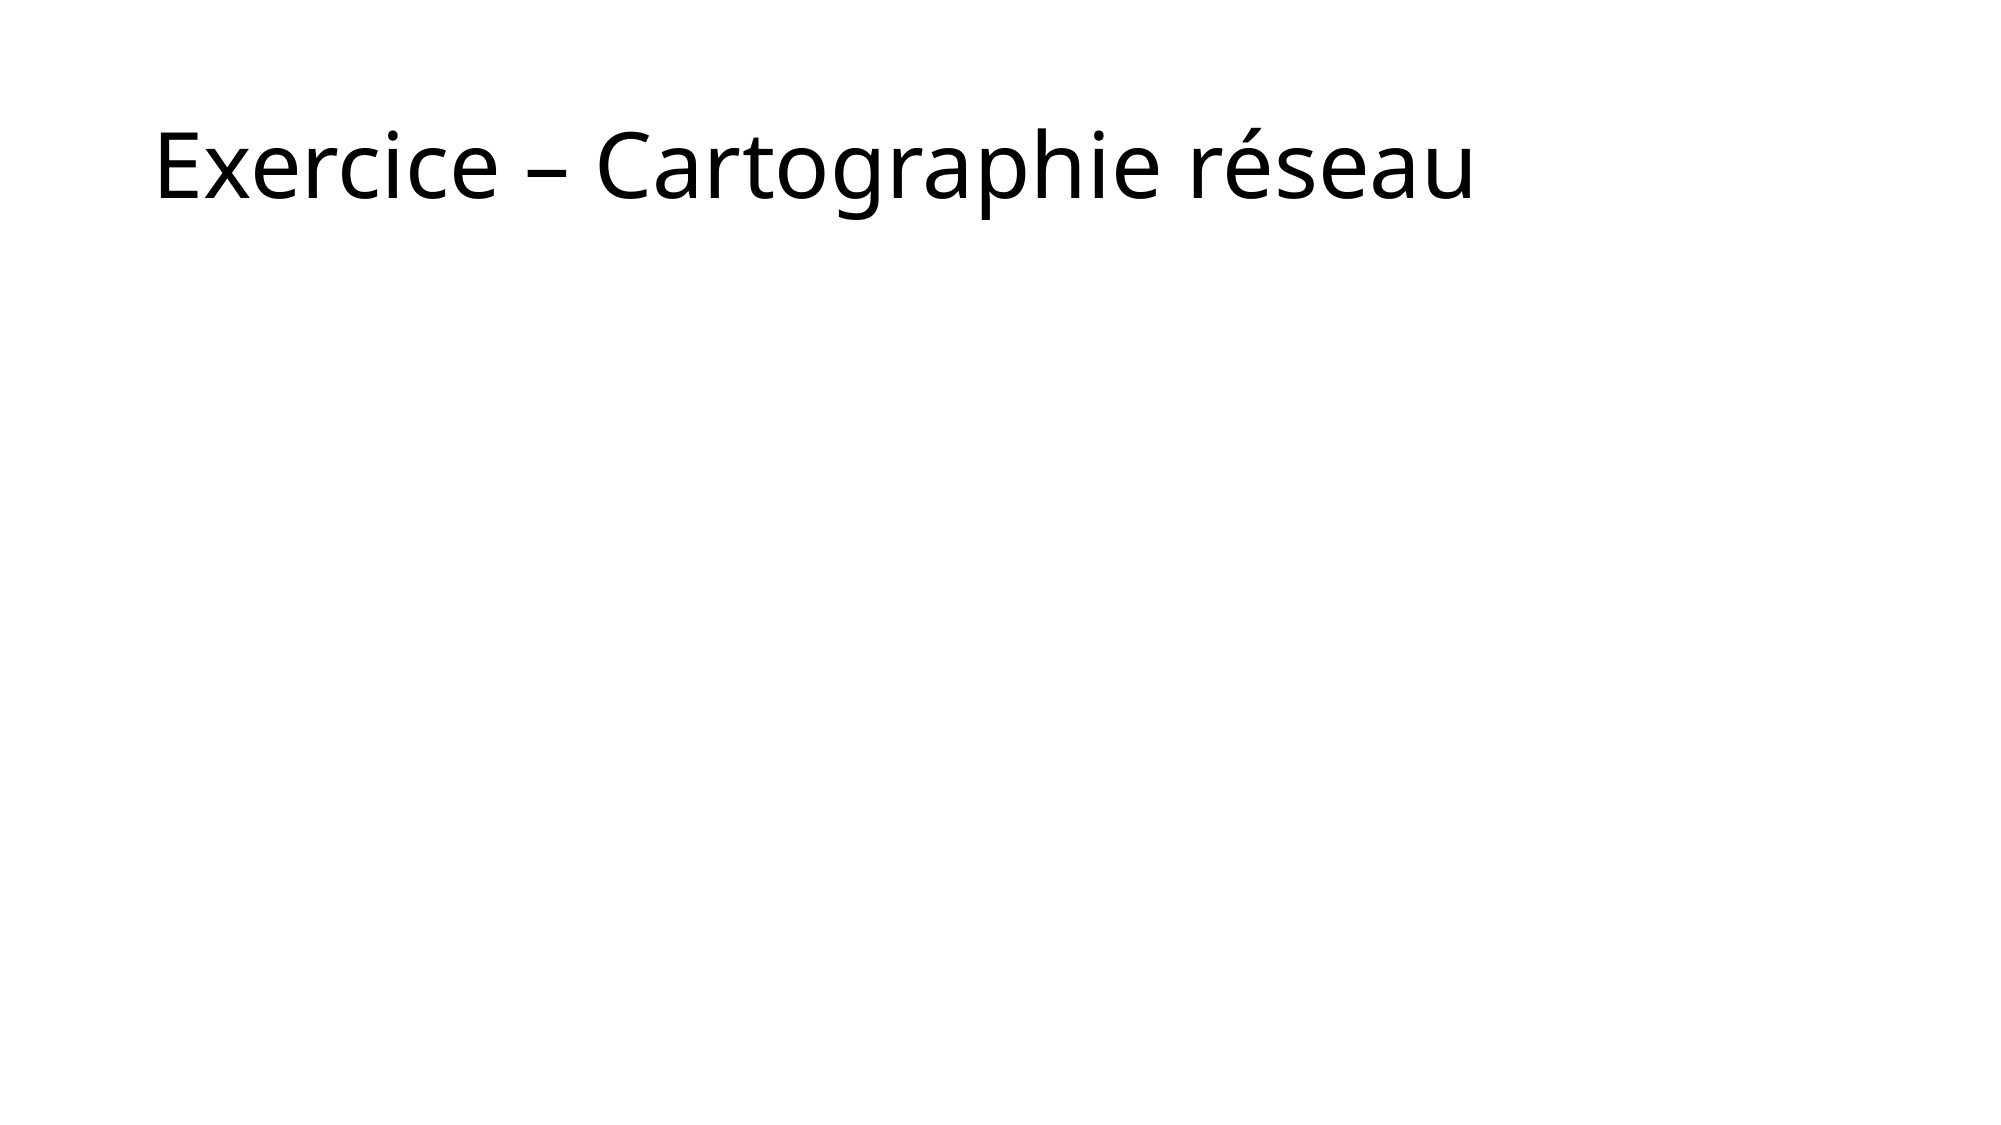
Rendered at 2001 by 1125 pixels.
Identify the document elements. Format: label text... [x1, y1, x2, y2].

title Exercice – Cartographie réseau [137, 59, 1863, 278]
